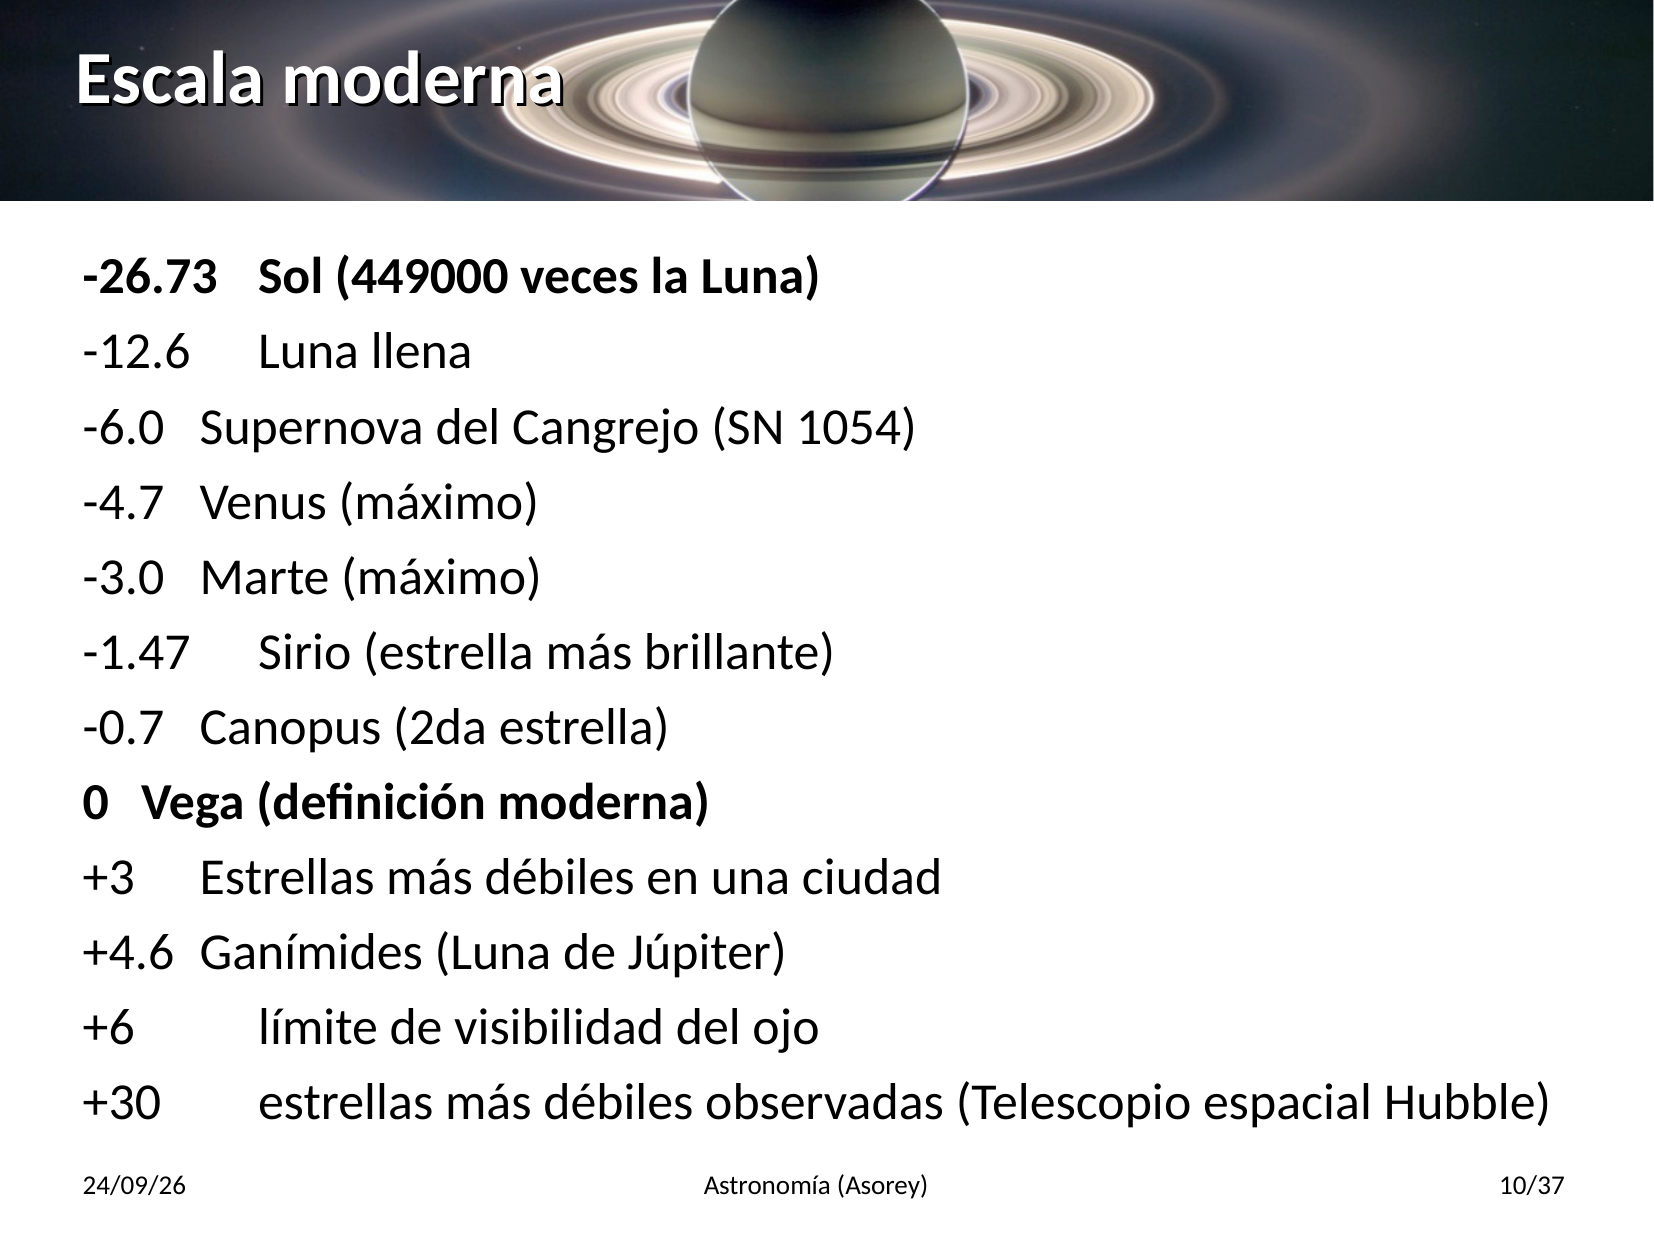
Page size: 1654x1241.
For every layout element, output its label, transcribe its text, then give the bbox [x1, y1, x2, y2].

picture [0, 0, 1654, 201]
list -26.73 Sol (449000 veces la Luna) -12.6 Luna llena -6.0 Supernova del Cangrejo (SN 1054) -4.7 Venus (máximo) -3.0 Marte (máximo) -1.47 Sirio (estrella más brillante) -0.7 Canopus (2da estrella) 0 Vega (definición moderna) +3 Estrellas más débiles en una ciudad +4.6 Ganímides (Luna de Júpiter) +6 límite de visibilidad del ojo +30 estrellas más débiles observadas (Telescopio espacial Hubble) [82, 255, 1571, 1174]
title Escala moderna [75, 19, 1564, 151]
